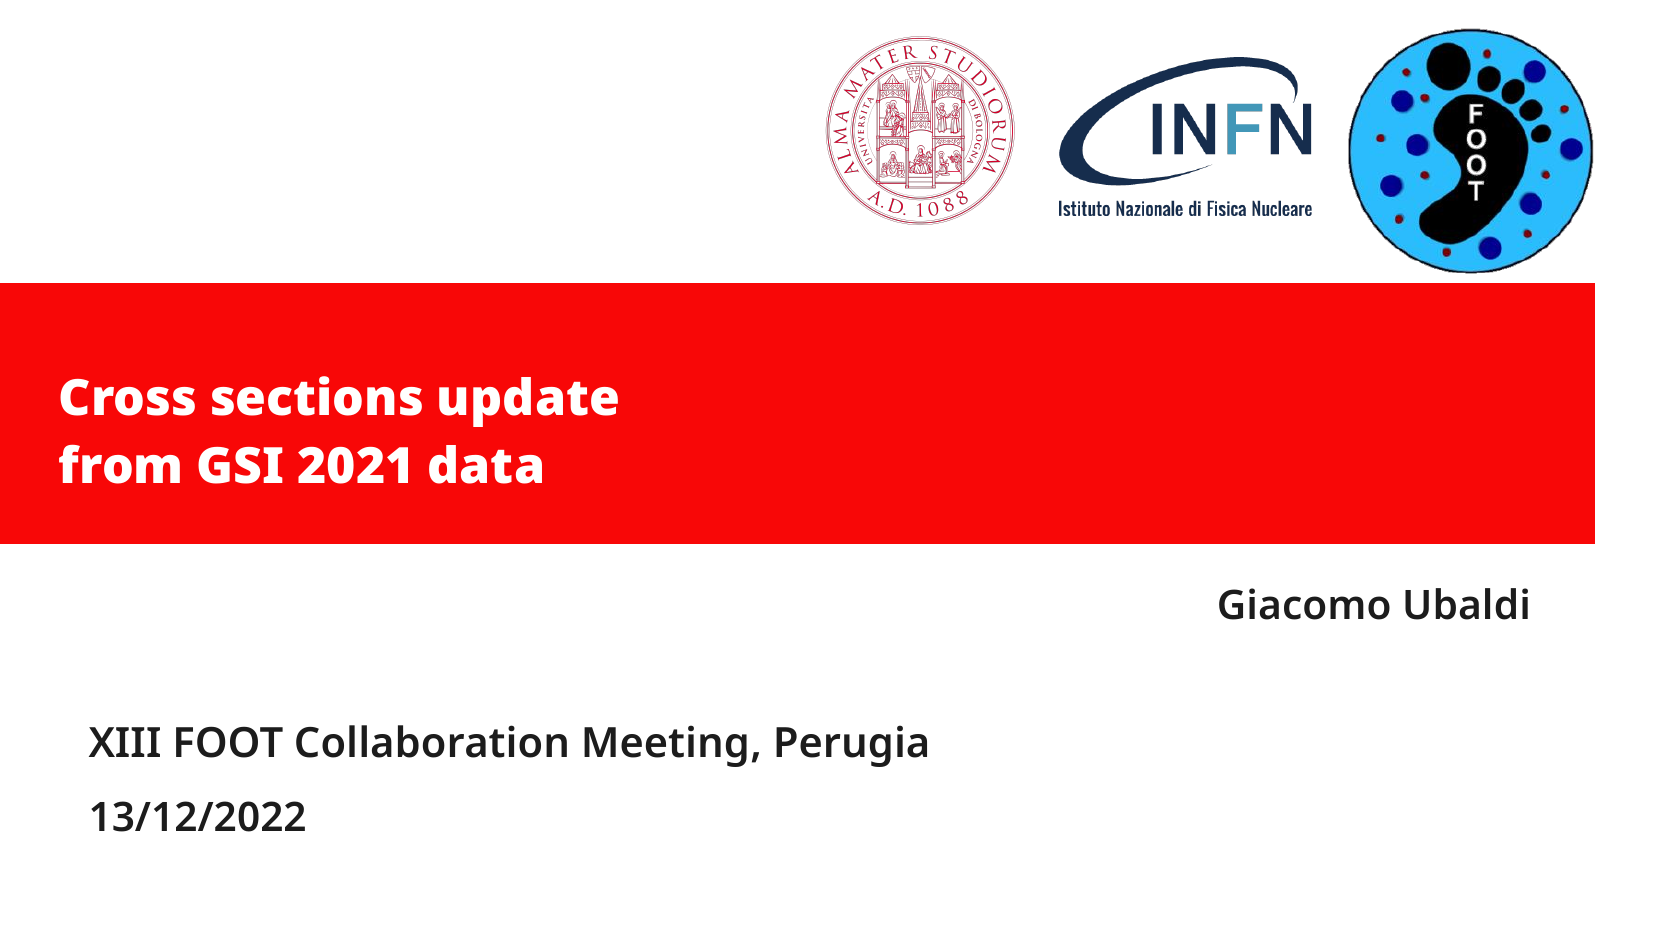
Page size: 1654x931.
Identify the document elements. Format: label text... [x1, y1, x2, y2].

text_box [0, 283, 1595, 544]
picture [1059, 57, 1312, 216]
picture [824, 35, 1016, 227]
title Cross sections update from GSI 2021 data [59, 354, 1595, 499]
picture [1325, 23, 1619, 284]
list Giacomo Ubaldi XIII FOOT Collaboration Meeting, Perugia 13/12/2022 [88, 575, 1595, 886]
